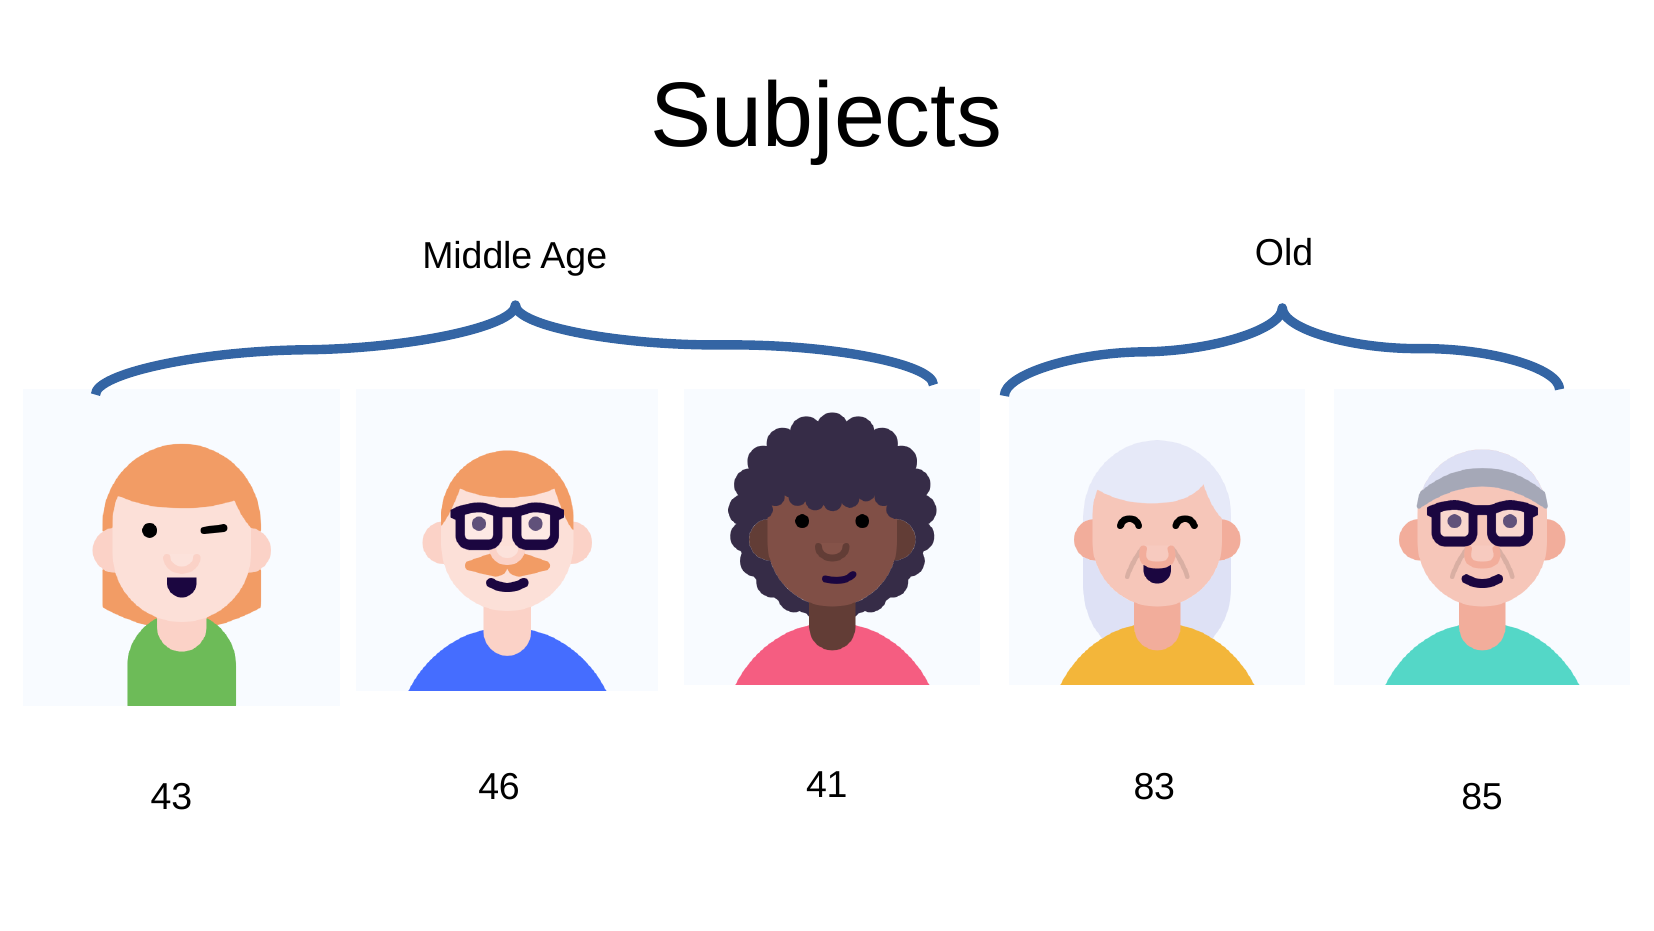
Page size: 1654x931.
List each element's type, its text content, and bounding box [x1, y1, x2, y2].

text_box Old [1240, 224, 1371, 282]
picture [356, 389, 658, 691]
text_box Middle Age [407, 226, 622, 284]
picture [684, 389, 980, 686]
text_box 43 [135, 767, 207, 825]
text_box 85 [1446, 767, 1518, 825]
text_box 83 [1118, 758, 1191, 815]
title Subjects [82, 37, 1571, 193]
text_box 46 [463, 758, 535, 815]
picture [1009, 389, 1305, 686]
text_box 41 [791, 755, 863, 813]
picture [23, 389, 340, 706]
picture [1334, 389, 1630, 686]
